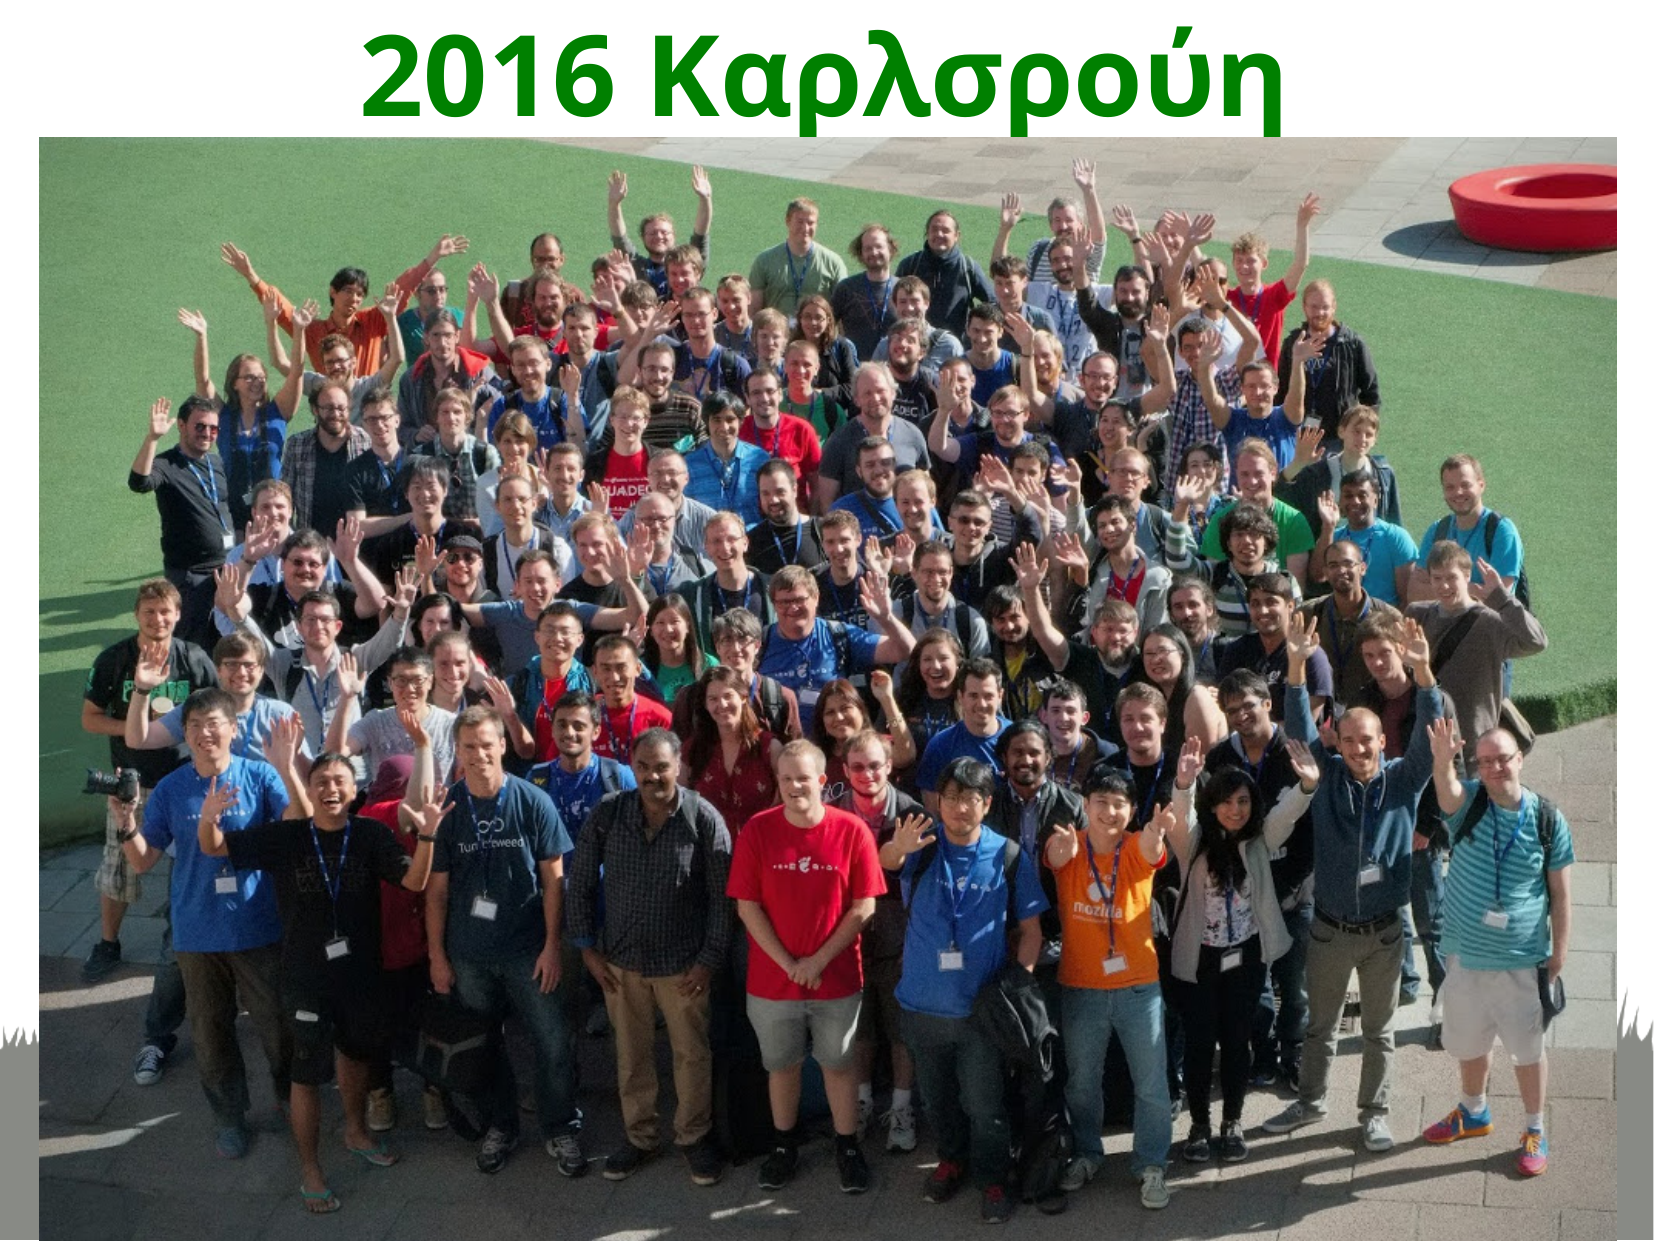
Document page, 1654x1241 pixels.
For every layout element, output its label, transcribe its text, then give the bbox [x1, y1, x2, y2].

text_box 2016 Καρλσρούη [112, 0, 1538, 137]
picture [0, 0, 1654, 1241]
